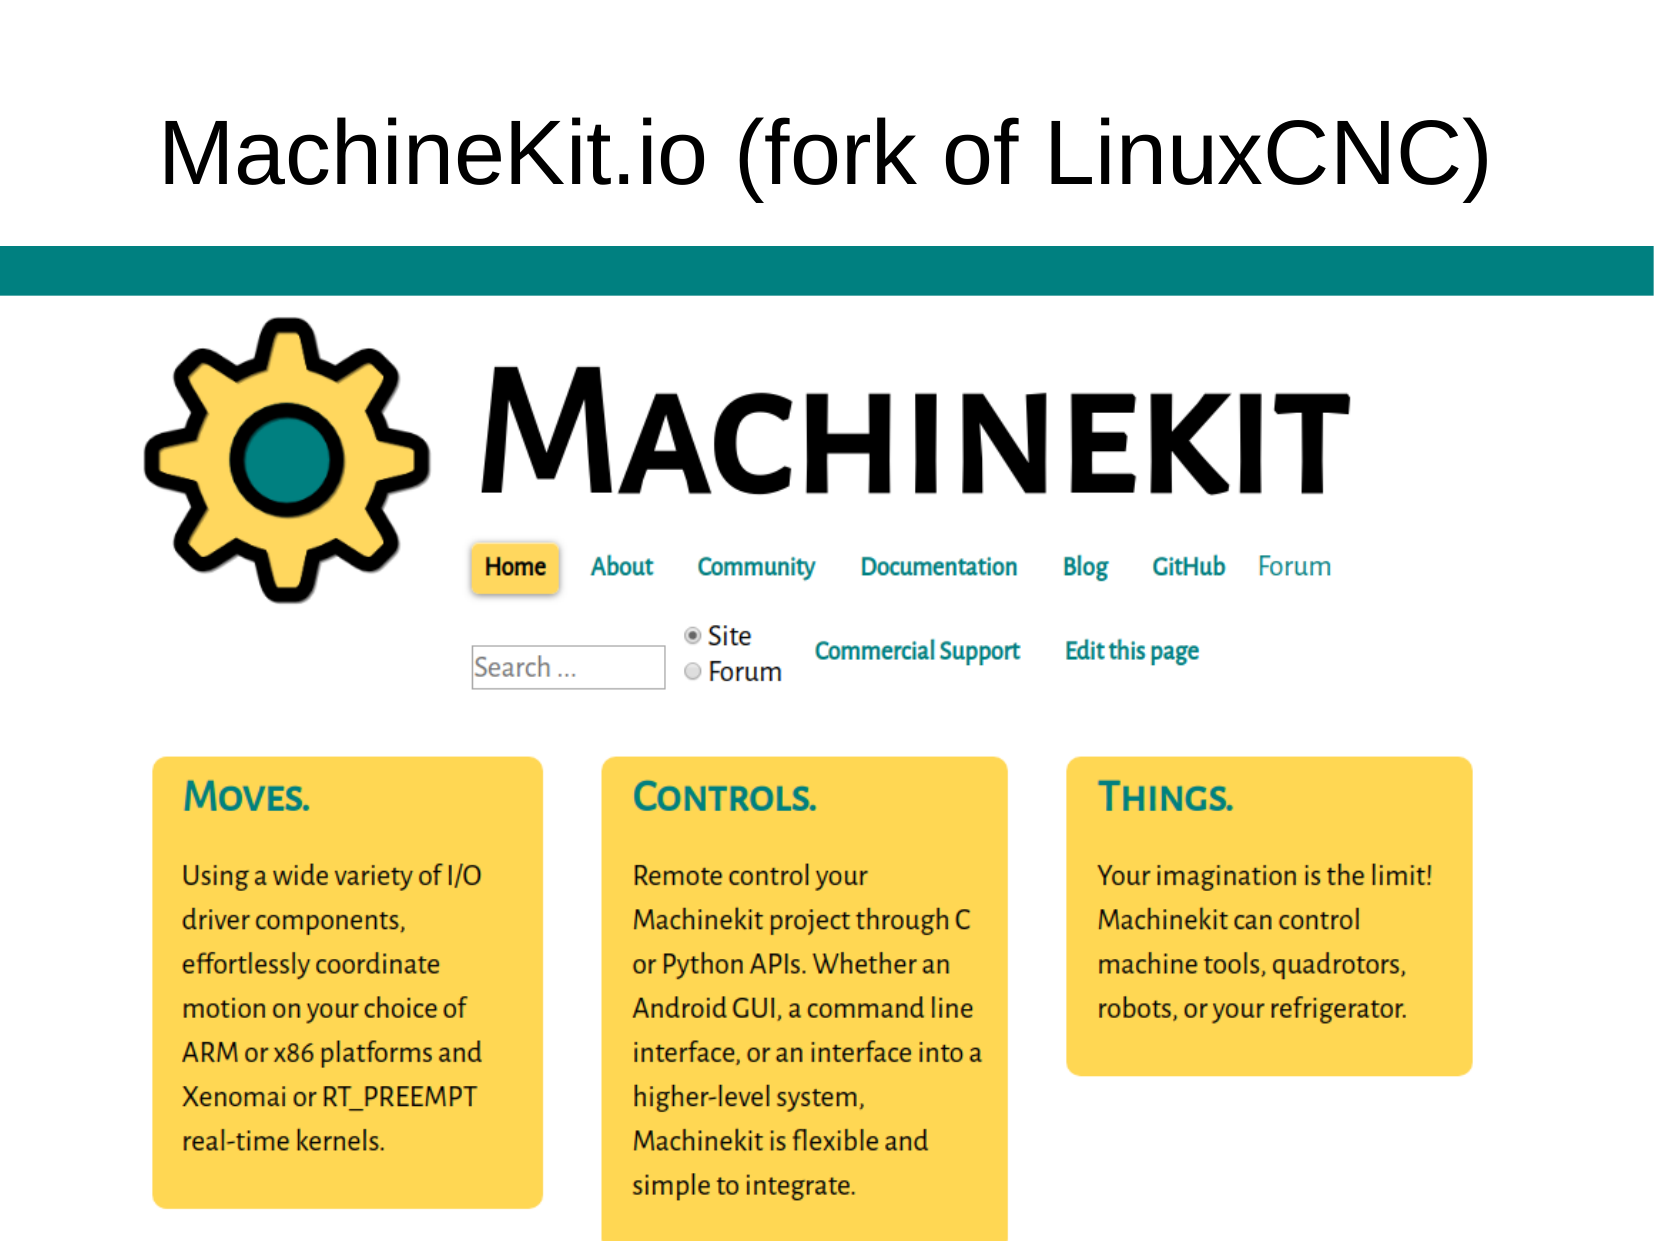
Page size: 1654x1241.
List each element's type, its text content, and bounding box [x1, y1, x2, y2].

title MachineKit.io (fork of LinuxCNC) [82, 49, 1571, 246]
picture [0, 246, 1654, 1241]
